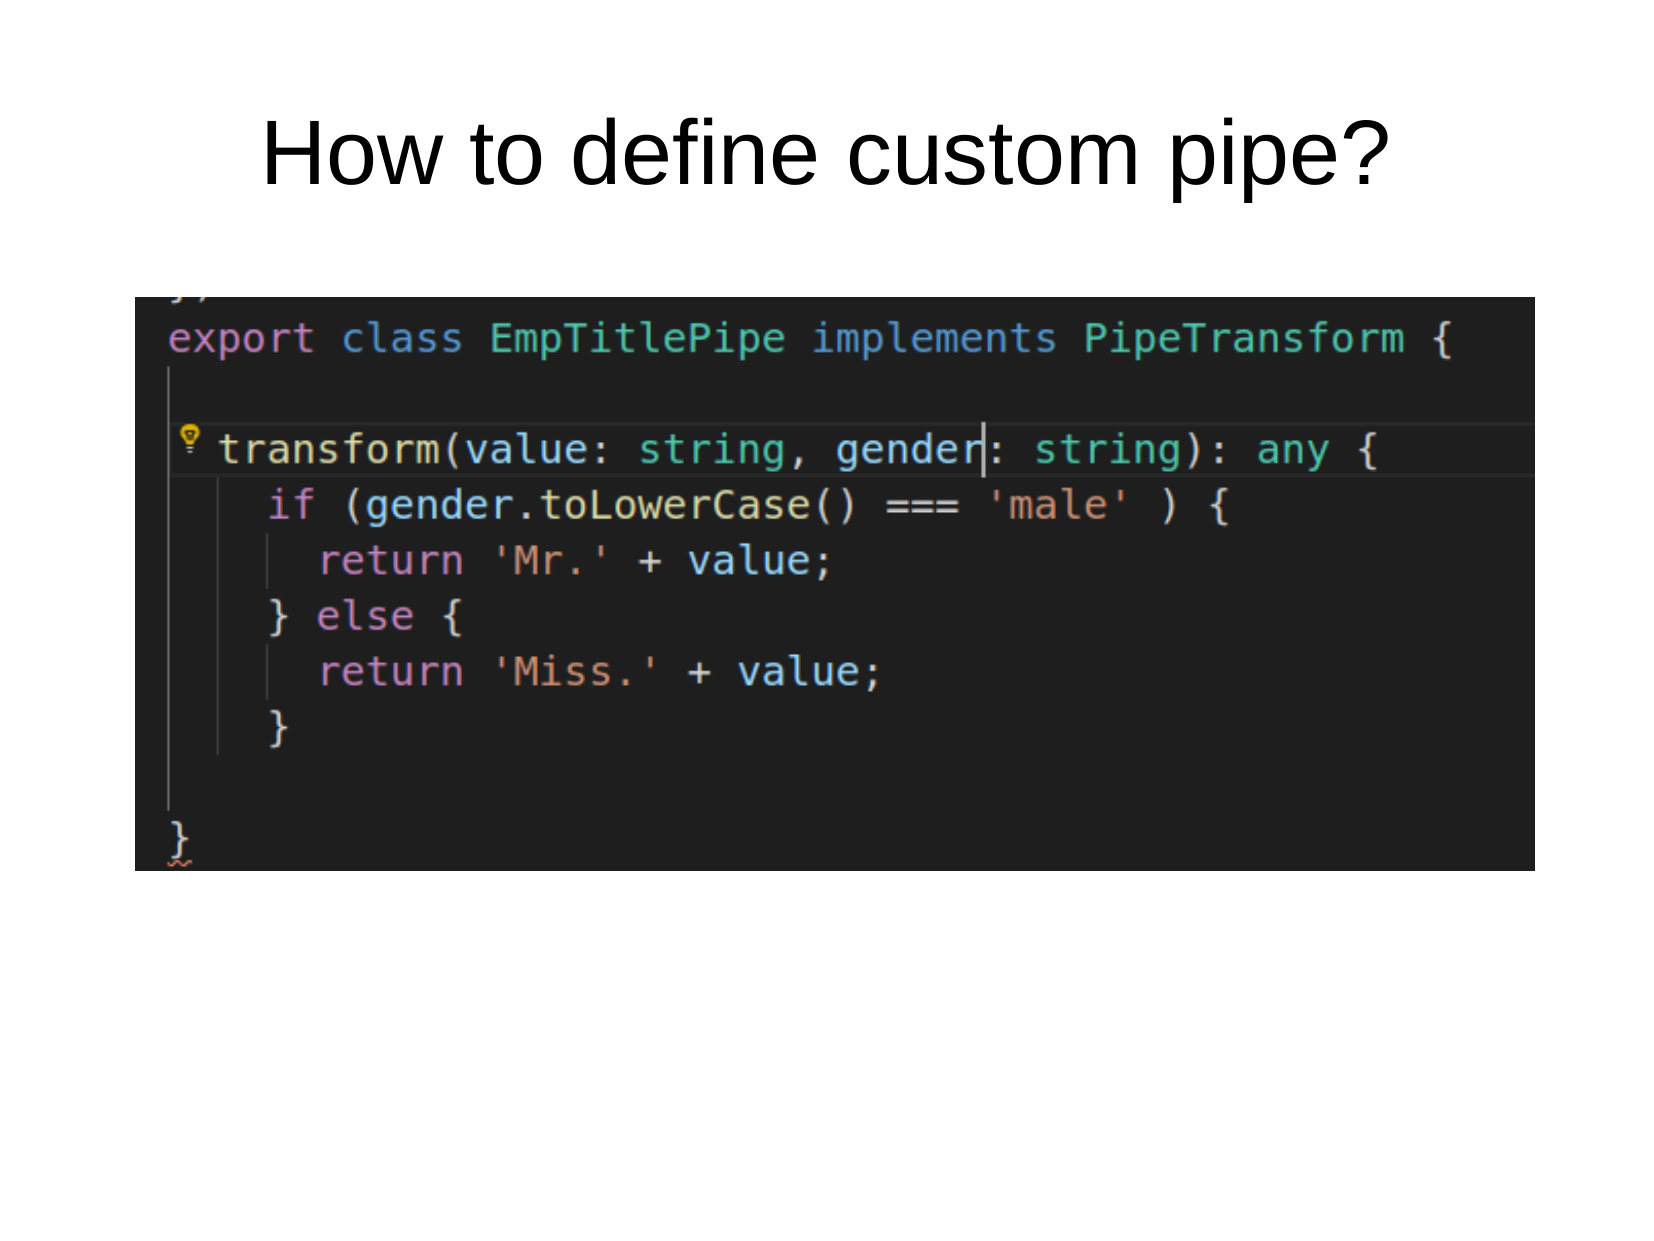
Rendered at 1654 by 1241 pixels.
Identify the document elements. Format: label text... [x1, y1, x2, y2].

picture [135, 297, 1535, 871]
title How to define custom pipe? [82, 49, 1571, 257]
